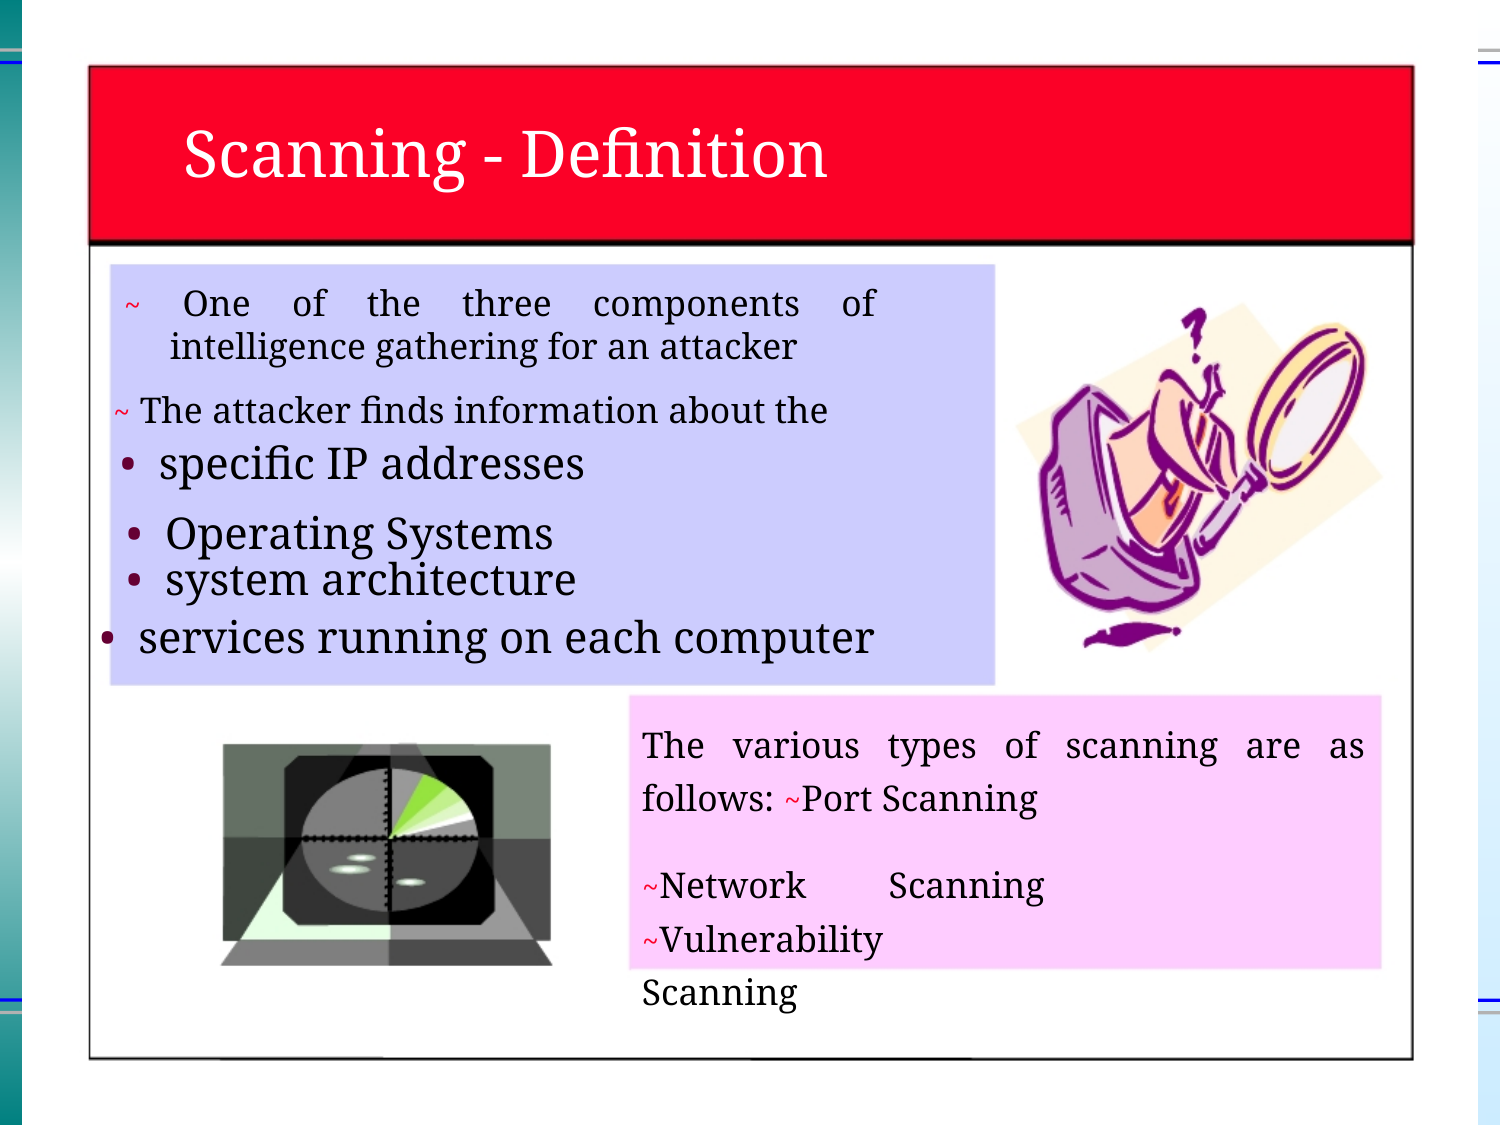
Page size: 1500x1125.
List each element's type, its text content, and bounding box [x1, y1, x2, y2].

text_box ~Network Scanning ~Vulnerability Scanning [641, 845, 1060, 1021]
text_box • Operating Systems • system architecture [126, 505, 856, 612]
text_box • services running on each computer [99, 621, 902, 670]
text_box The various types of scanning are as follows: ~Port Scanning [641, 704, 1381, 827]
text_box ~ The attacker finds information about the [113, 386, 854, 439]
text_box Scanning - Definition [184, 116, 861, 199]
picture [22, 0, 1500, 1125]
text_box ~ One of the three components of intelligence gathering for an attacker [123, 273, 890, 375]
text_box • specific IP addresses [120, 448, 612, 497]
